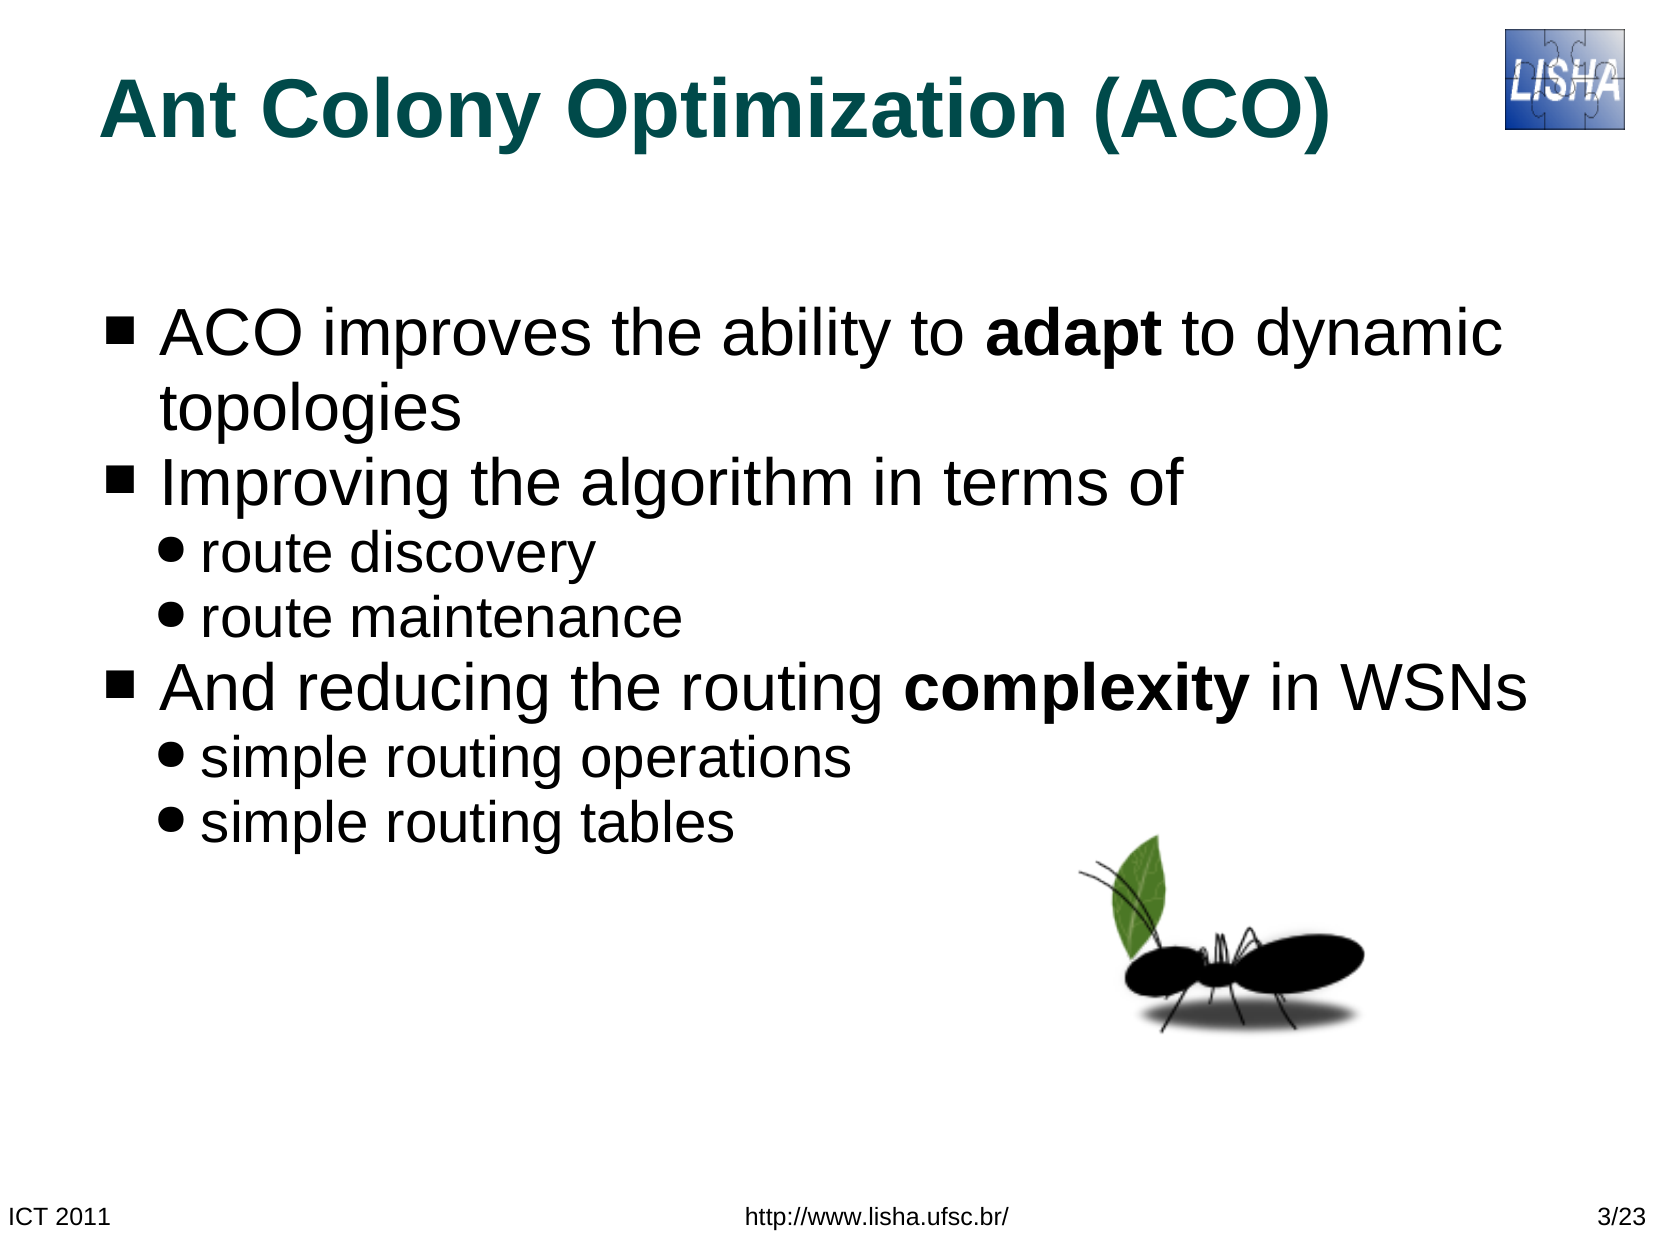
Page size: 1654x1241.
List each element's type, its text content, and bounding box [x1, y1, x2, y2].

picture [1036, 787, 1463, 1088]
title Ant Colony Optimization (ACO) [58, 11, 1595, 219]
picture [1595, 29, 1625, 130]
list ACO improves the ability to adapt to dynamic topologies Improving the algorithm in terms of route discovery route maintenance And reducing the routing complexity in WSNs simple routing operations simple routing tables [59, 295, 1595, 1182]
